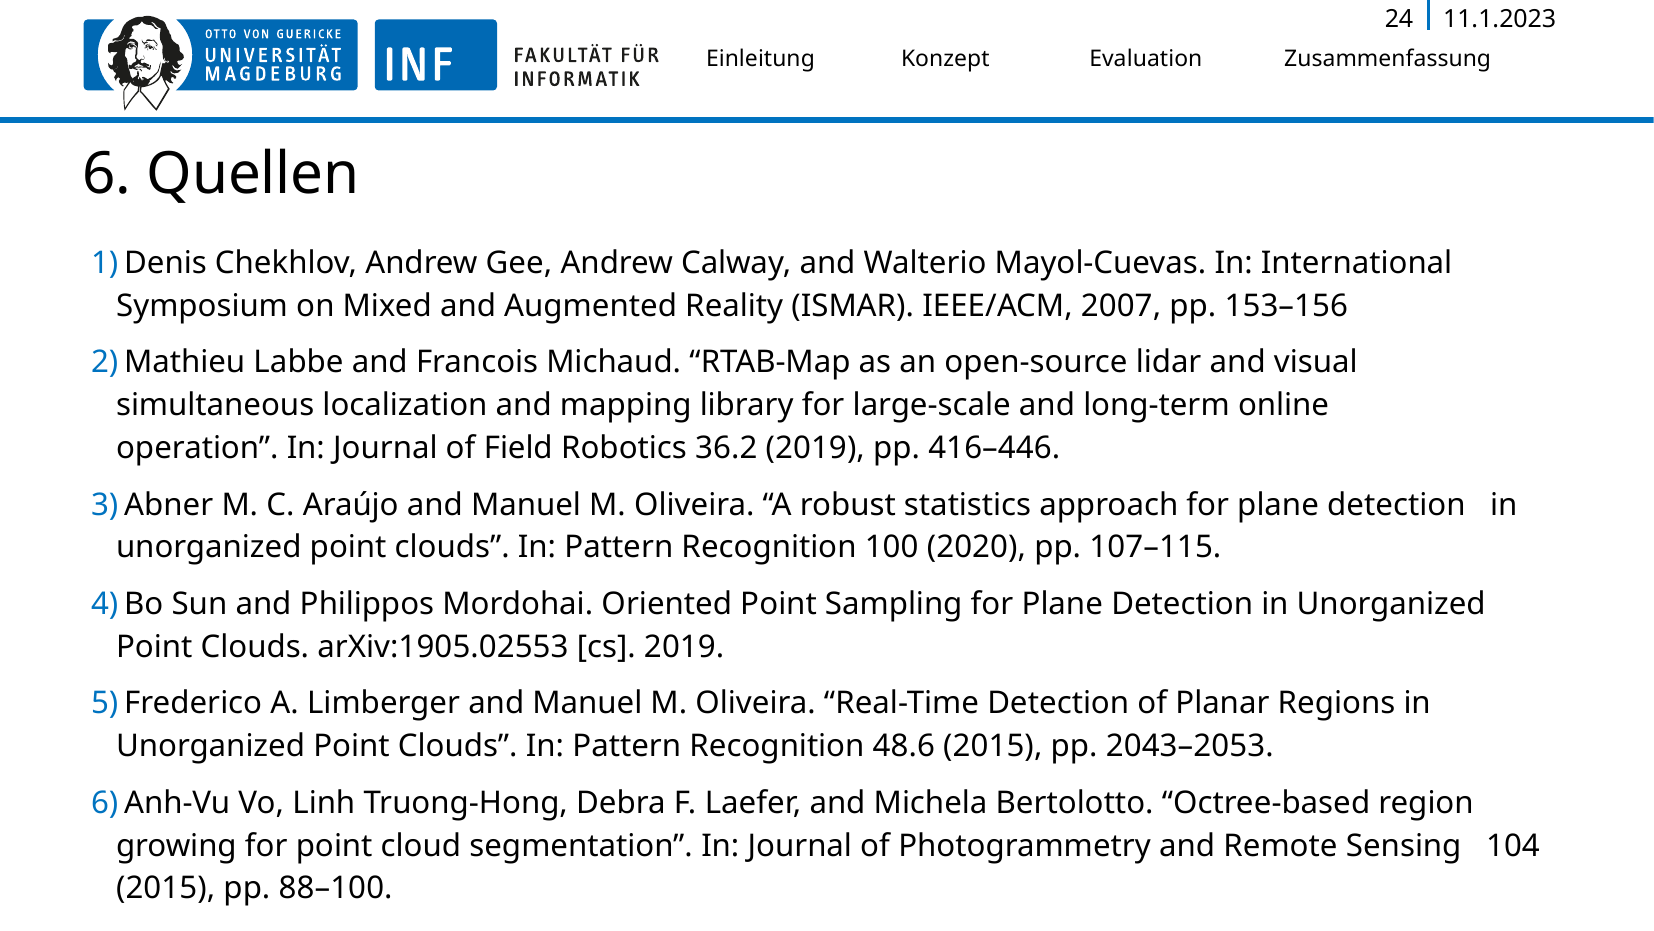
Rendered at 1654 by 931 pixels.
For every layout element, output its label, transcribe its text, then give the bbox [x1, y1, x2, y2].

title 6. Quellen [82, 131, 1571, 211]
list Denis Chekhlov, Andrew Gee, Andrew Calway, and Walterio Mayol-Cuevas. In: International Symposium on Mixed and Augmented Reality (ISMAR). IEEE/ACM, 2007, pp. 153–156 Mathieu Labbe and Francois Michaud. “RTAB-Map as an open-source lidar and visual simultaneous localization and mapping library for large-scale and long-term online operation”. In: Journal of Field Robotics 36.2 (2019), pp. 416–446. Abner M. C. Araújo and Manuel M. Oliveira. “A robust statistics approach for plane detection in unorganized point clouds”. In: Pattern Recognition 100 (2020), pp. 107–115. Bo Sun and Philippos Mordohai. Oriented Point Sampling for Plane Detection in Unorganized Point Clouds. arXiv:1905.02553 [cs]. 2019. Frederico A. Limberger and Manuel M. Oliveira. “Real-Time Detection of Planar Regions in Unorganized Point Clouds”. In: Pattern Recognition 48.6 (2015), pp. 2043–2053. Anh-Vu Vo, Linh Truong-Hong, Debra F. Laefer, and Michela Bertolotto. “Octree-based region growing for point cloud segmentation”. In: Journal of Photogrammetry and Remote Sensing 104 (2015), pp. 88–100. [82, 240, 1571, 916]
